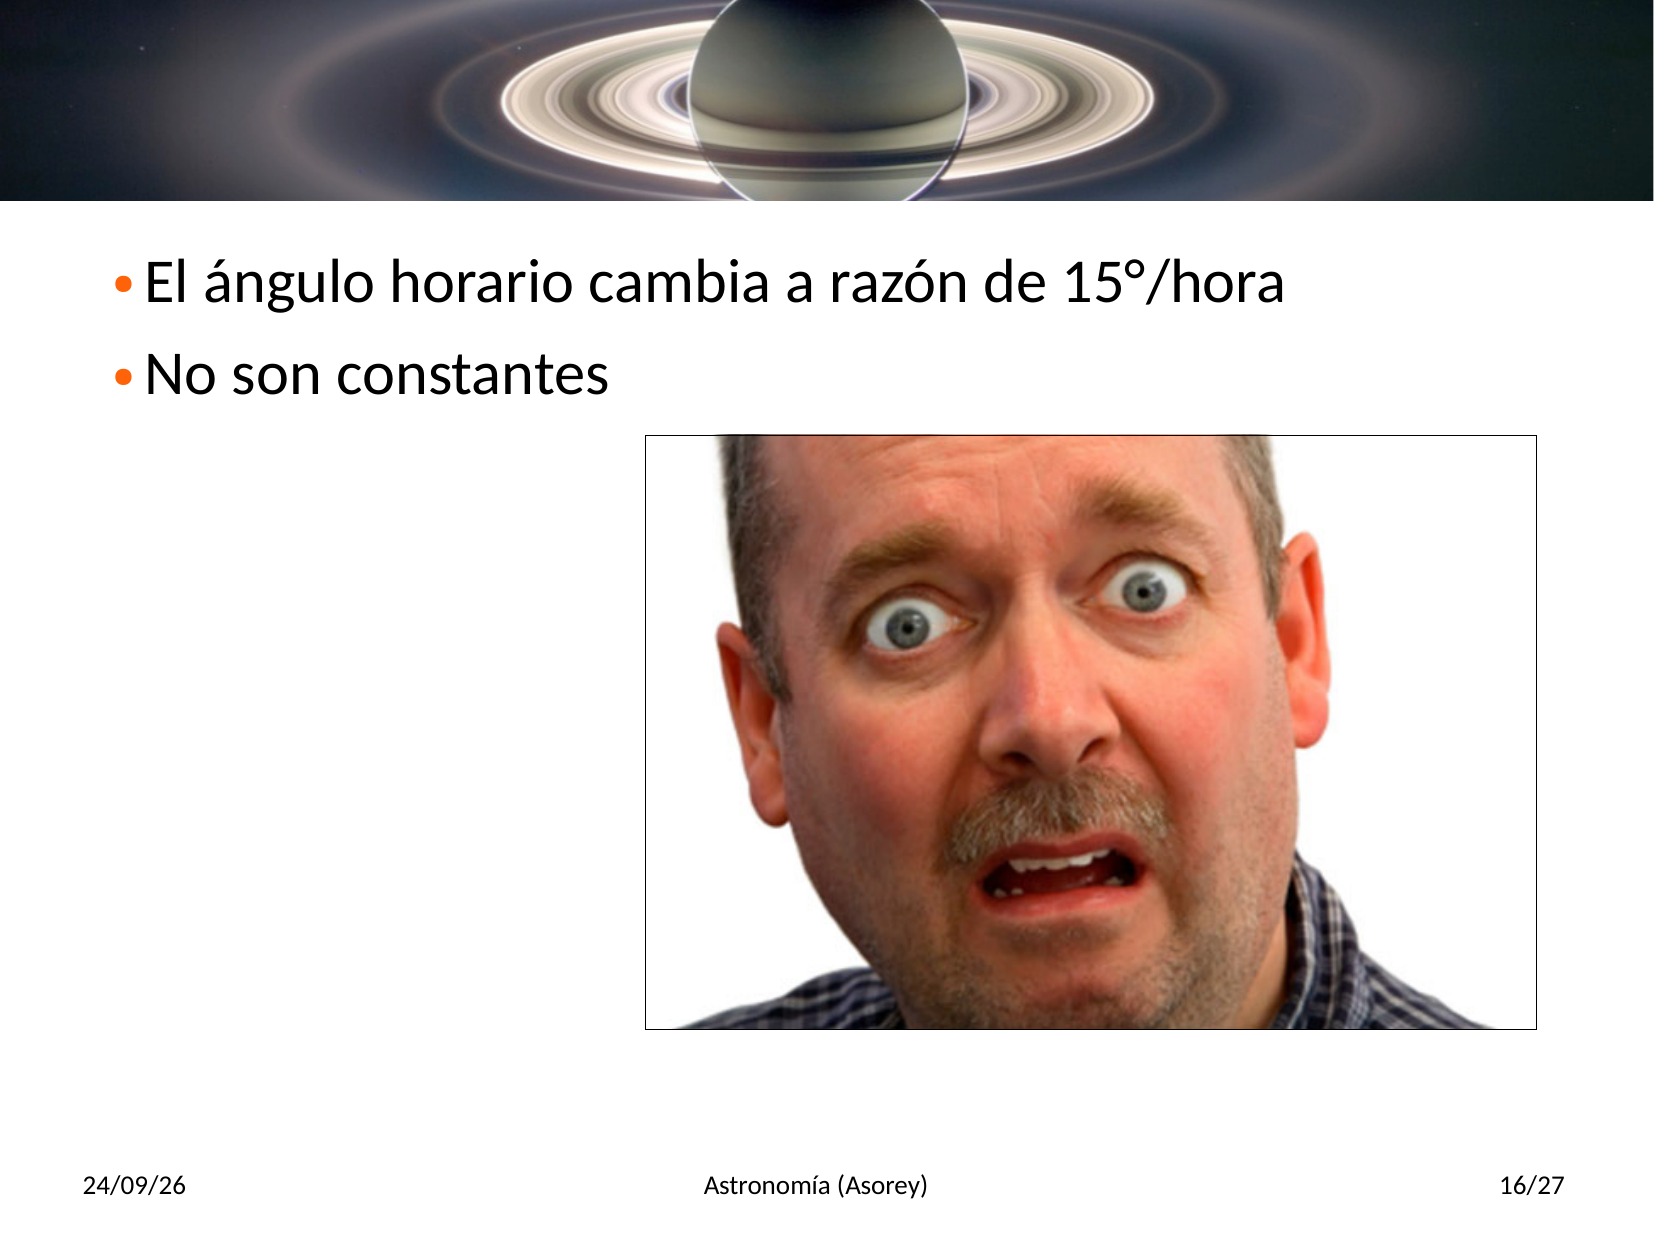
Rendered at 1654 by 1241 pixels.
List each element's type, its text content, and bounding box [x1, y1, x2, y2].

picture [0, 0, 1654, 201]
picture [645, 434, 1537, 1030]
list El ángulo horario cambia a razón de 15°/hora No son constantes [82, 255, 1571, 1171]
